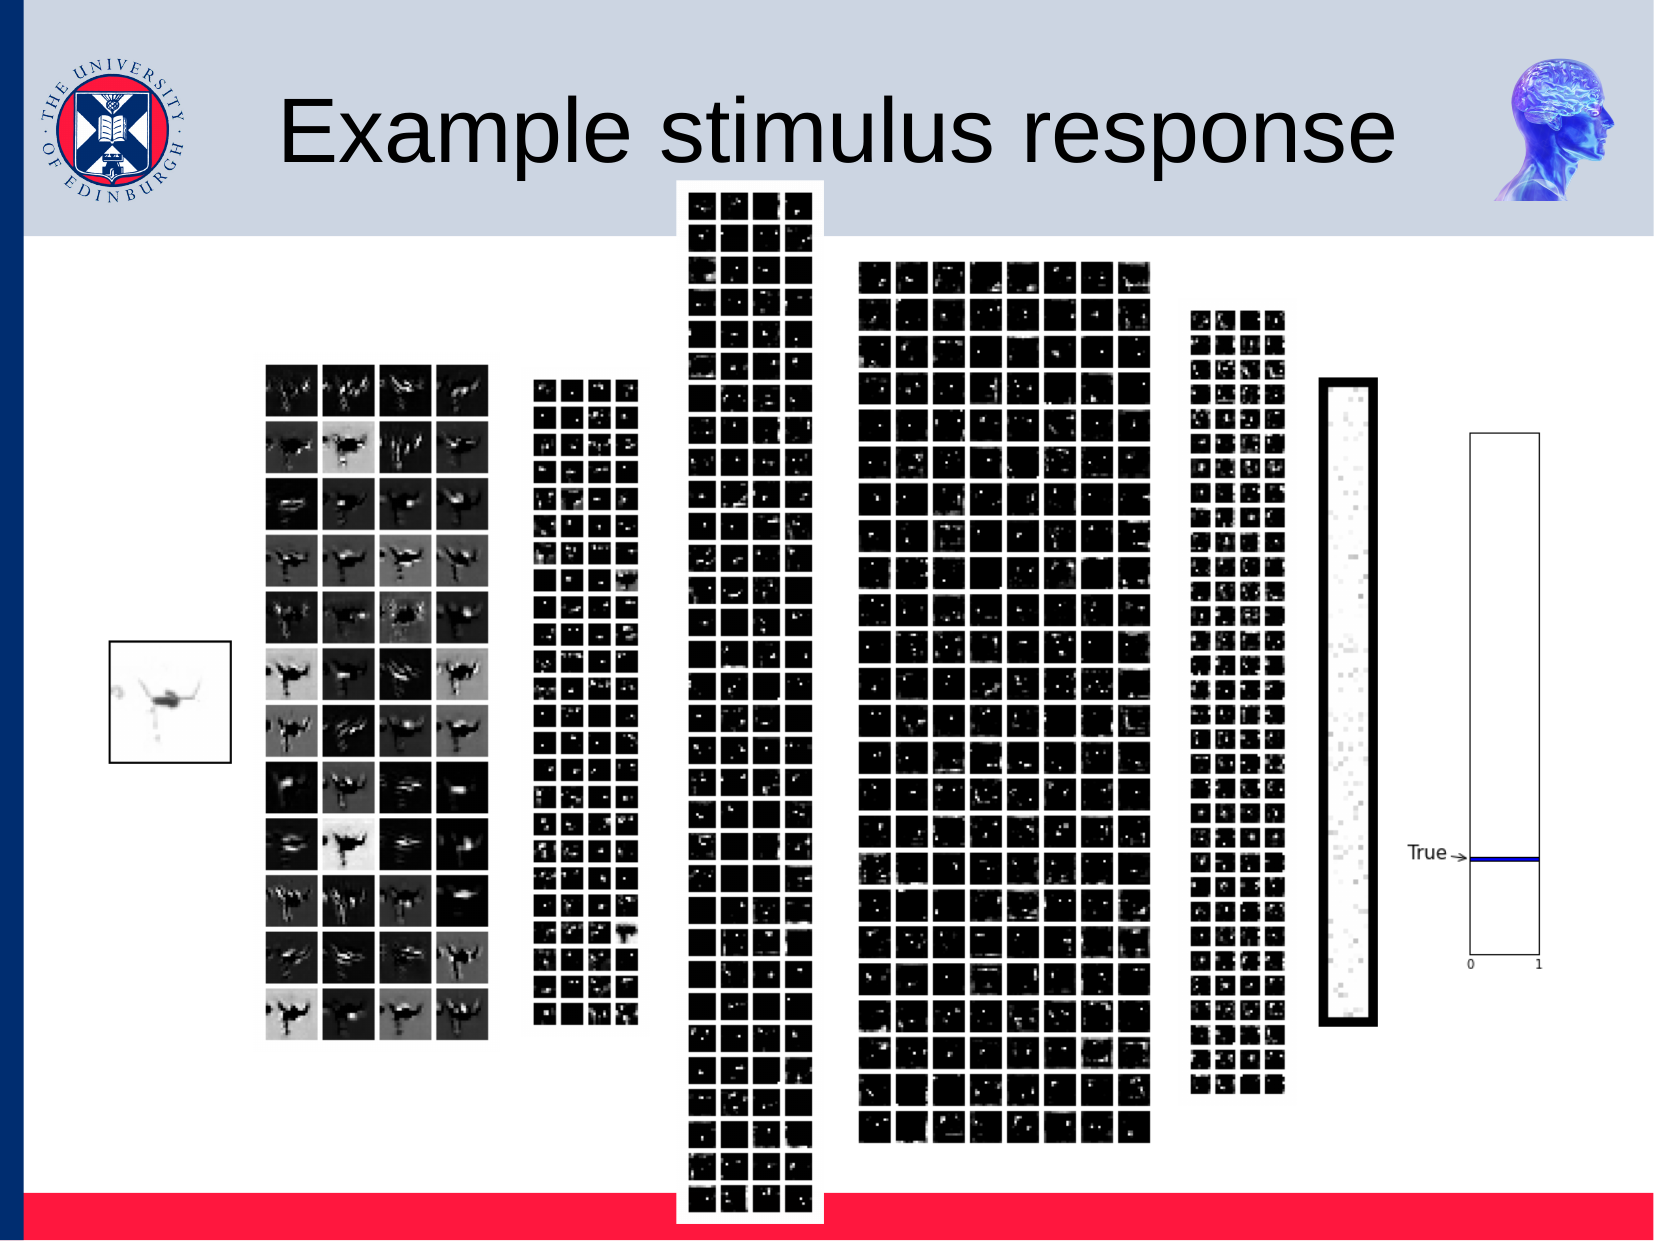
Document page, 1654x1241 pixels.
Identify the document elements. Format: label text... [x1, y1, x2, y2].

title Example stimulus response [183, 49, 1494, 153]
picture [38, 56, 1615, 1241]
